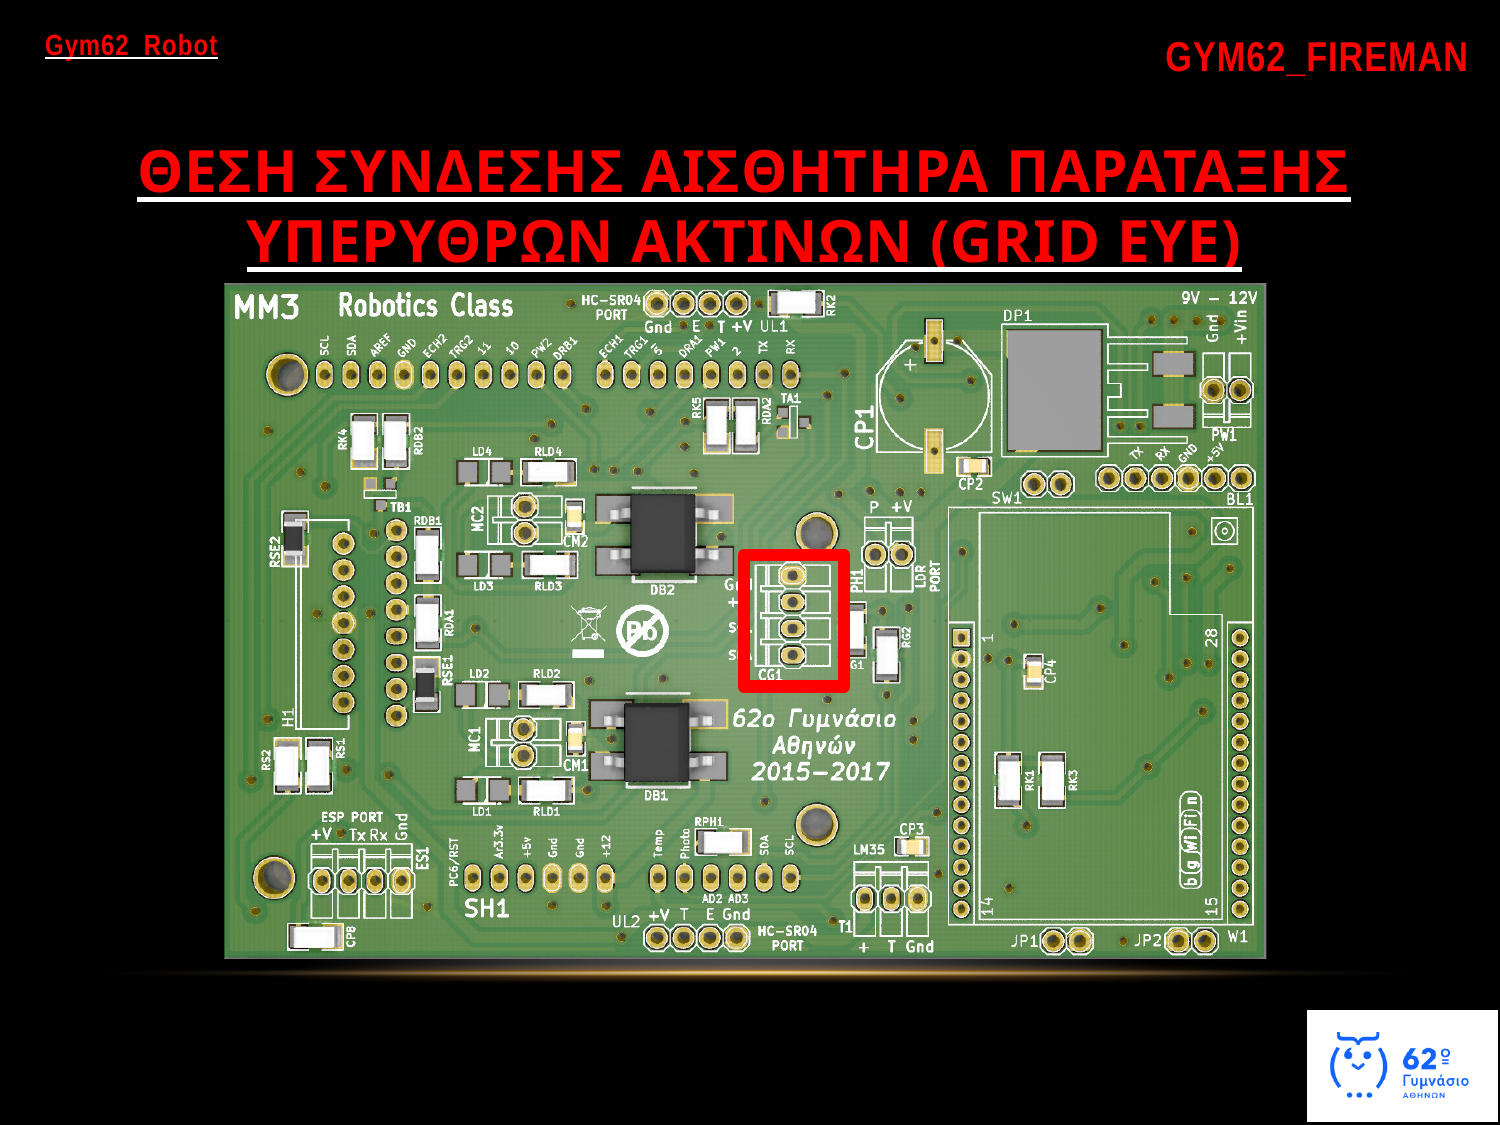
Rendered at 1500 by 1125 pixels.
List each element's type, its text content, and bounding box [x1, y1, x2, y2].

text_box Gym62_FireMan [1142, 6, 1492, 88]
picture [0, 0, 1500, 1125]
text_box Θεση συνδεσης αισθητΗρα παρΑταξηΣ υπερΥθρων ακτΙνων (grid eye) [94, 94, 1395, 282]
text_box Gym62_Robot [24, 6, 238, 69]
